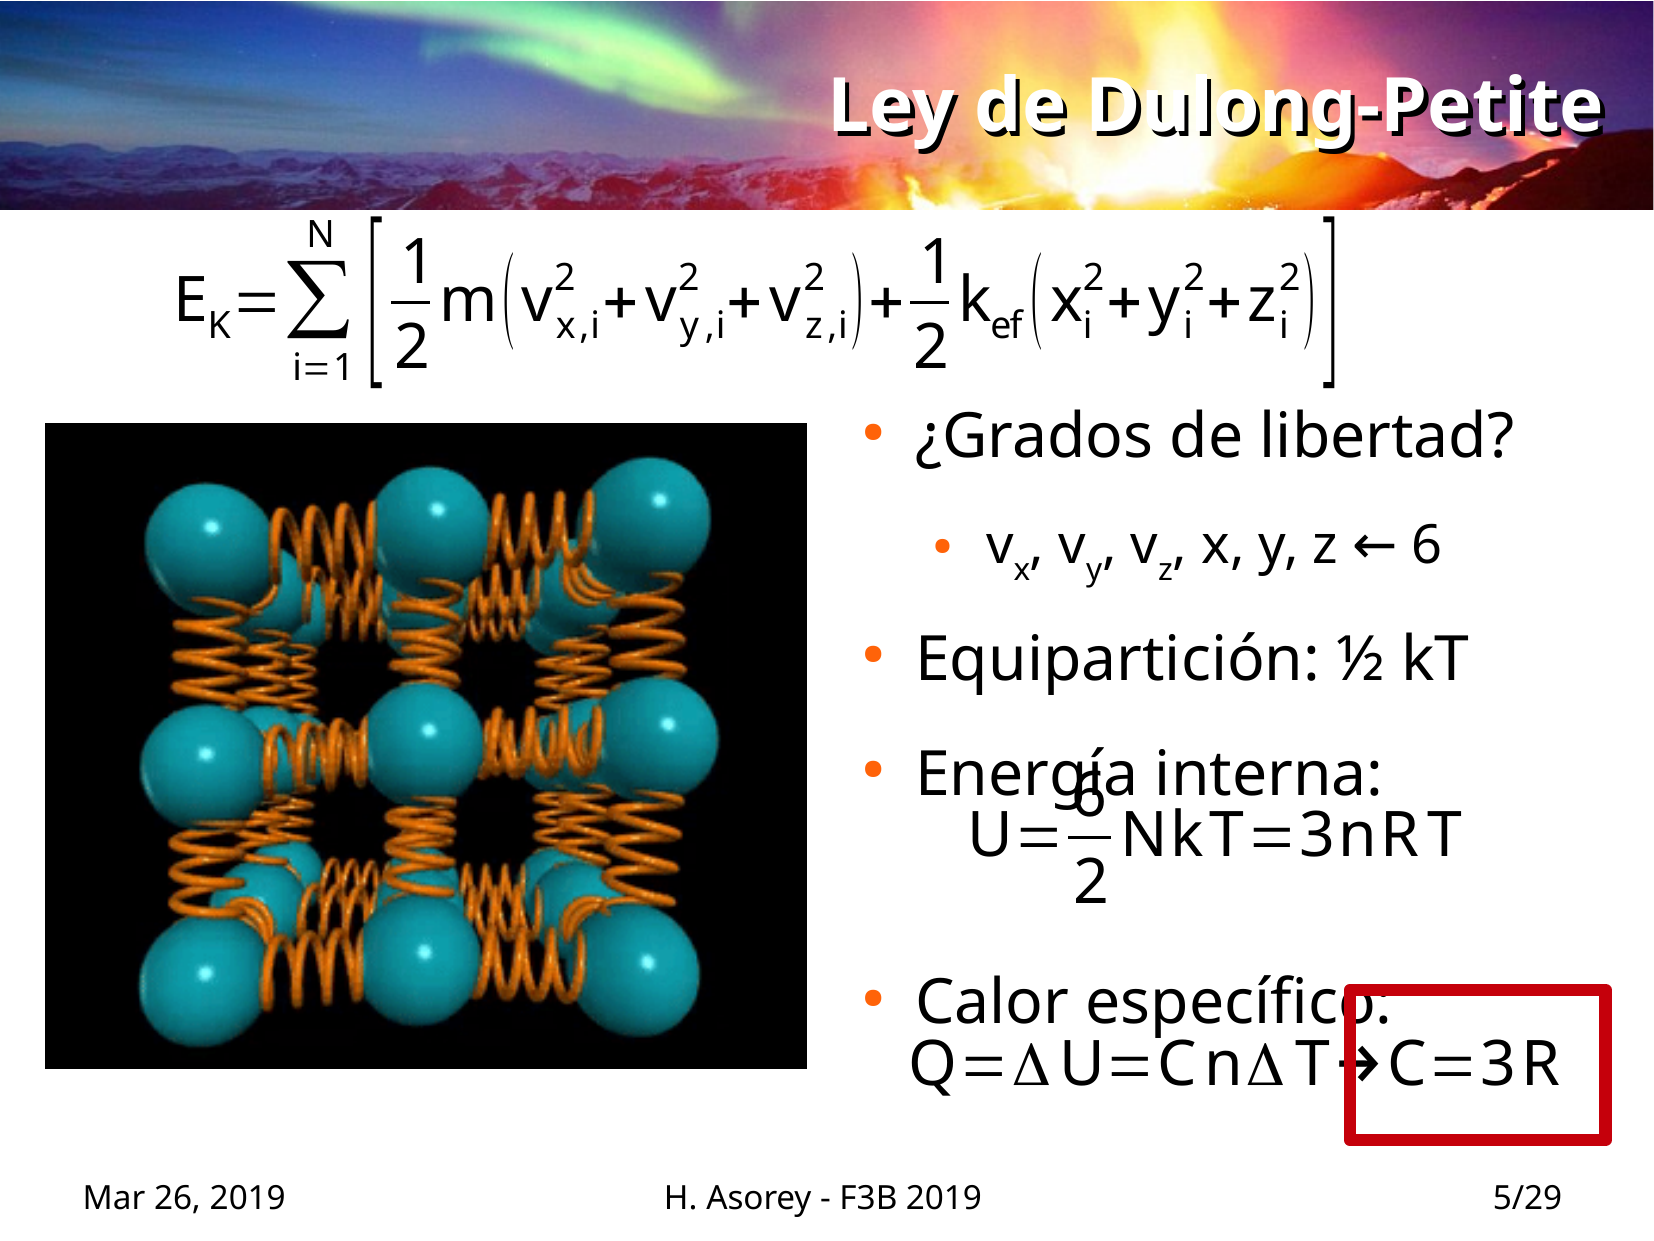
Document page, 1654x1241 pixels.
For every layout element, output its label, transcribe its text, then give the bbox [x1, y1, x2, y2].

list ¿Grados de libertad? vx, vy, vz, x, y, z ← 6 Equipartición: ½ kT Energía interna: Calor específico: [844, 390, 1606, 1241]
list ¿Grados de libertad? vx, vy, vz, x, y, z ← 6 Equipartición: ½ kT Energía interna: Calor específico: [1356, 996, 1599, 1134]
chart [902, 1025, 1344, 1102]
picture [45, 423, 807, 1069]
title Ley de Dulong-Petite [45, 15, 1606, 191]
picture [0, 1, 1654, 210]
chart [166, 211, 1345, 393]
chart [1356, 1025, 1567, 1102]
chart [961, 756, 1471, 919]
